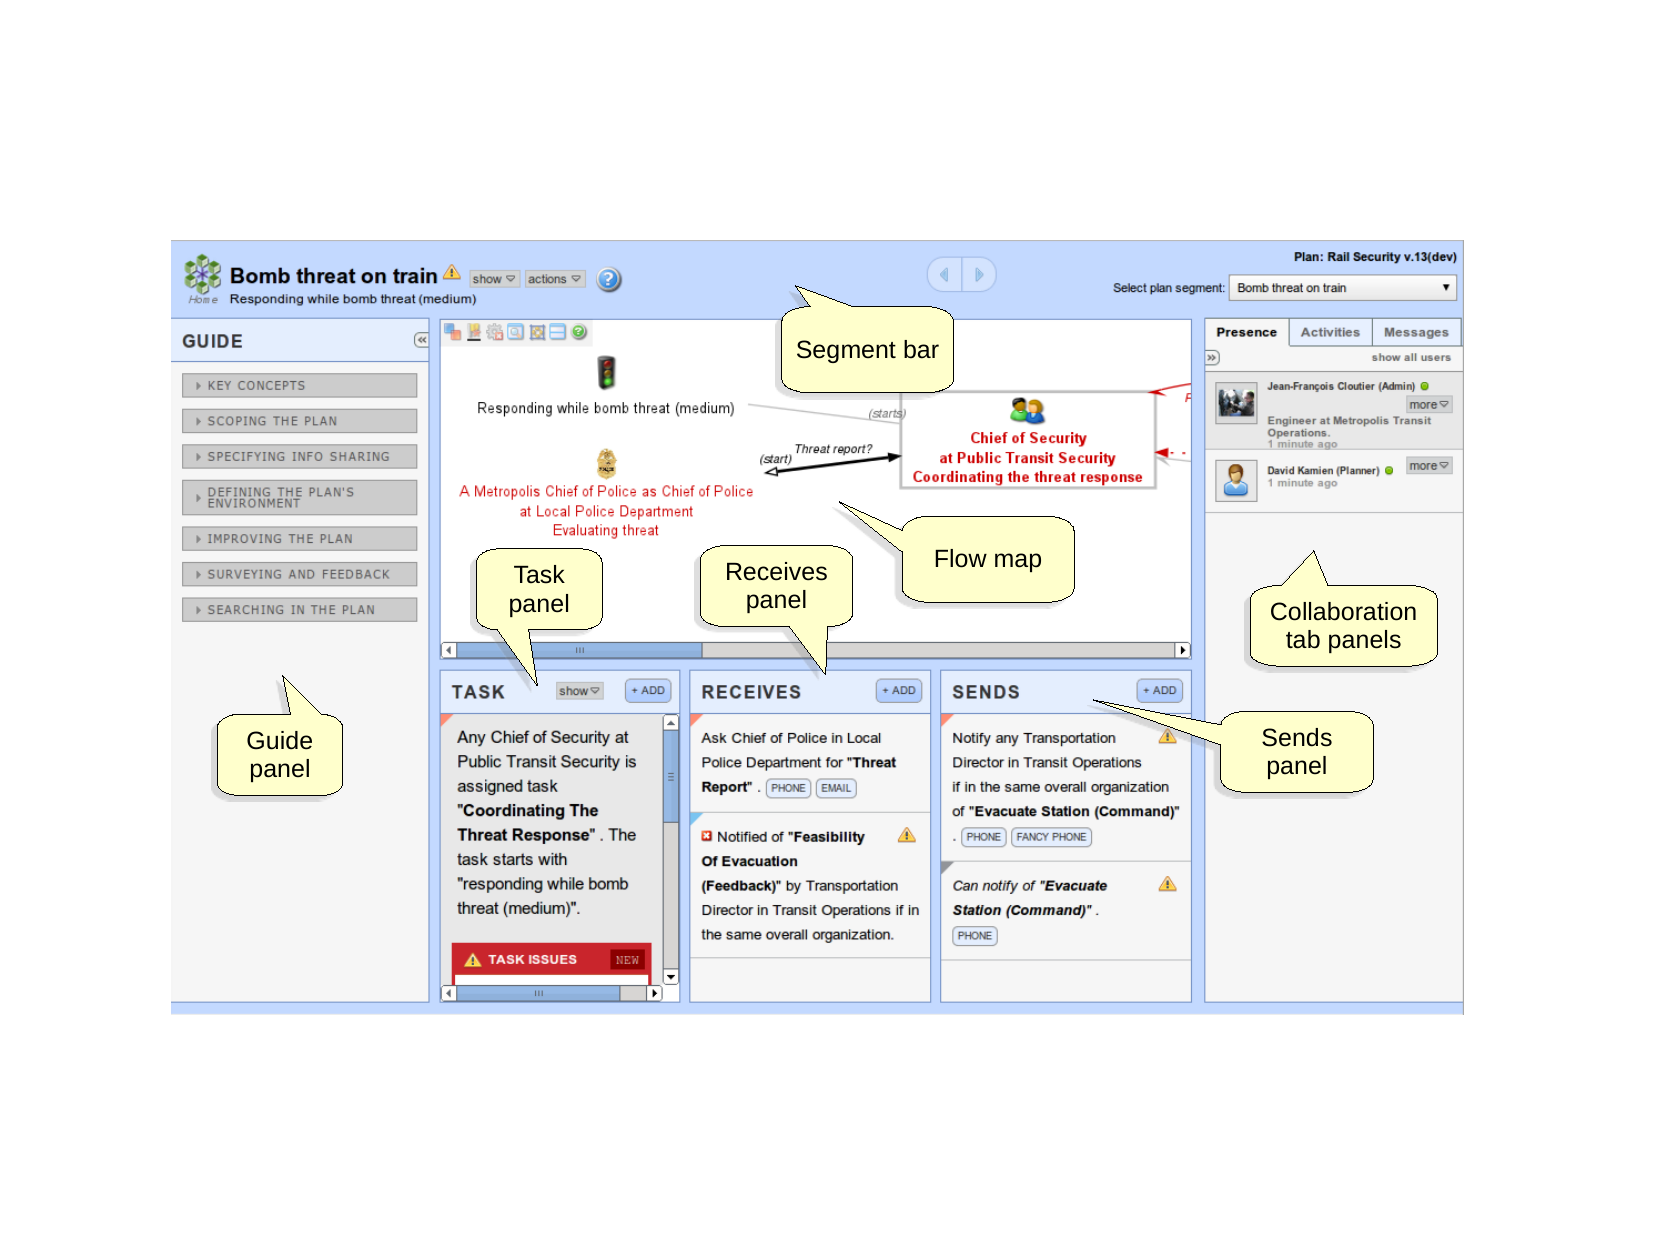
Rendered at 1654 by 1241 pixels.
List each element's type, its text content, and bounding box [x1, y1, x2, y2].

text_box Segment bar [781, 285, 954, 393]
text_box Receives panel [700, 545, 853, 675]
text_box Sends panel [1093, 699, 1374, 793]
picture [171, 240, 1464, 1015]
text_box Collaboration tab panels [1250, 550, 1438, 667]
text_box Task panel [476, 548, 603, 686]
text_box Flow map [839, 501, 1075, 603]
text_box Guide panel [217, 675, 343, 796]
